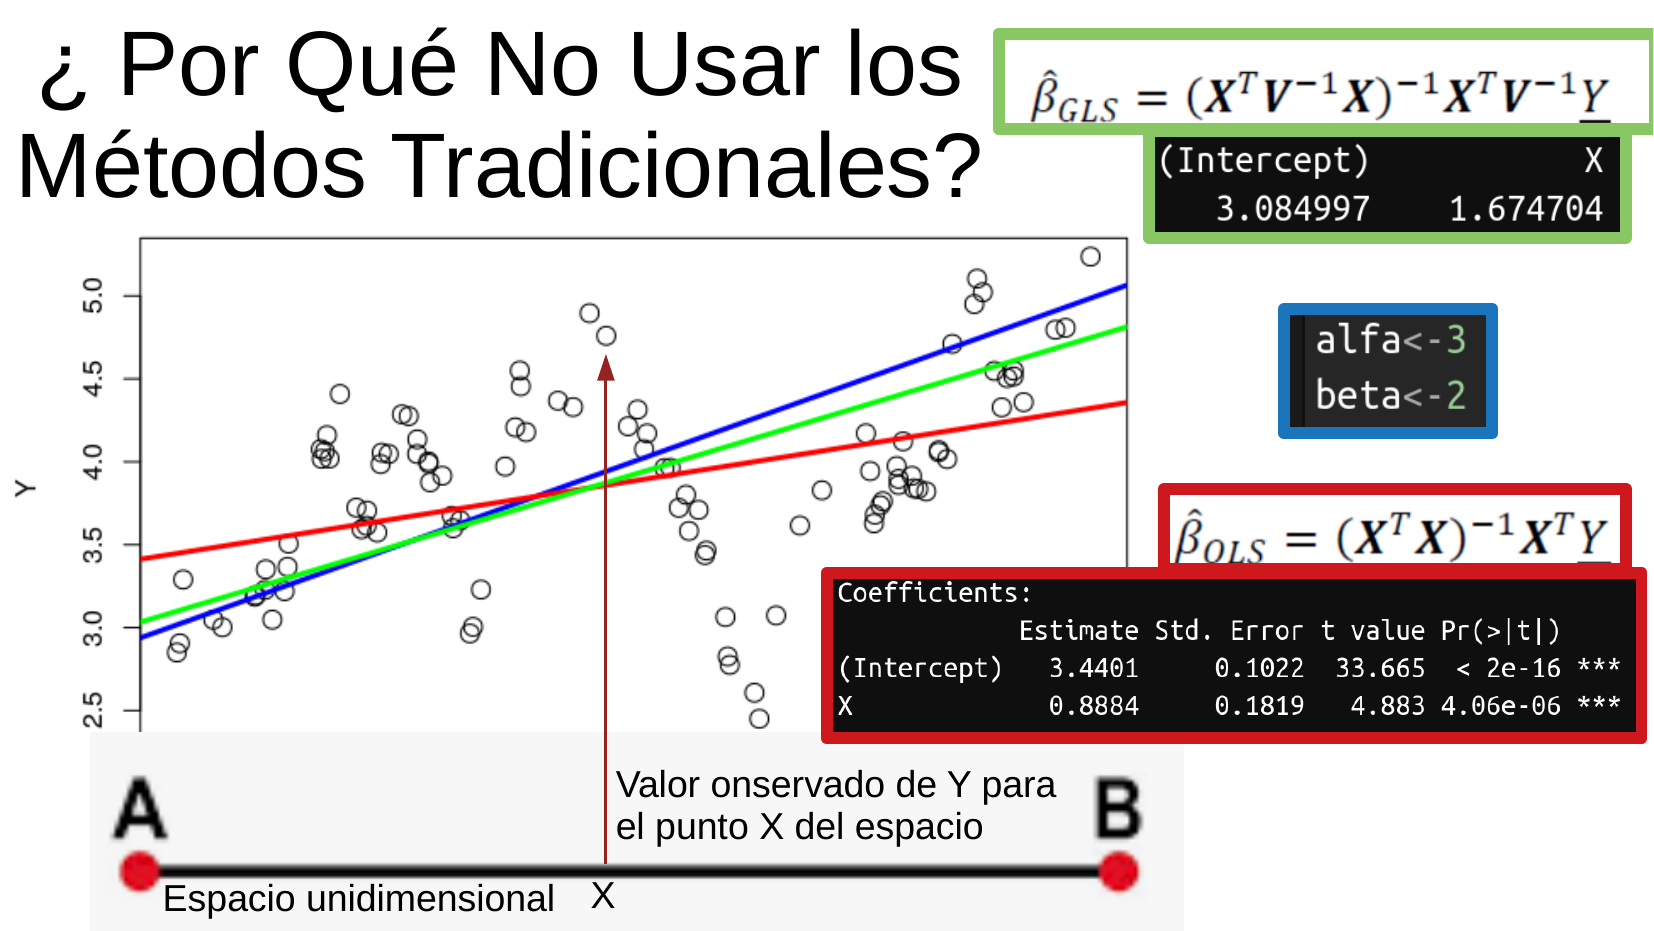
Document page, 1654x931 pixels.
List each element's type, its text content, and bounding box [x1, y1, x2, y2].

picture [832, 578, 1636, 733]
title ¿ Por Qué No Usar los Métodos Tradicionales? [0, 12, 1120, 218]
text_box X [575, 867, 681, 925]
text_box Valor onservado de Y para el punto X del espacio [601, 756, 1102, 855]
picture [1155, 136, 1621, 232]
picture [7, 170, 1196, 931]
picture [1170, 495, 1620, 563]
text_box Espacio unidimensional [147, 870, 583, 931]
picture [1290, 315, 1487, 428]
picture [1005, 39, 1649, 124]
